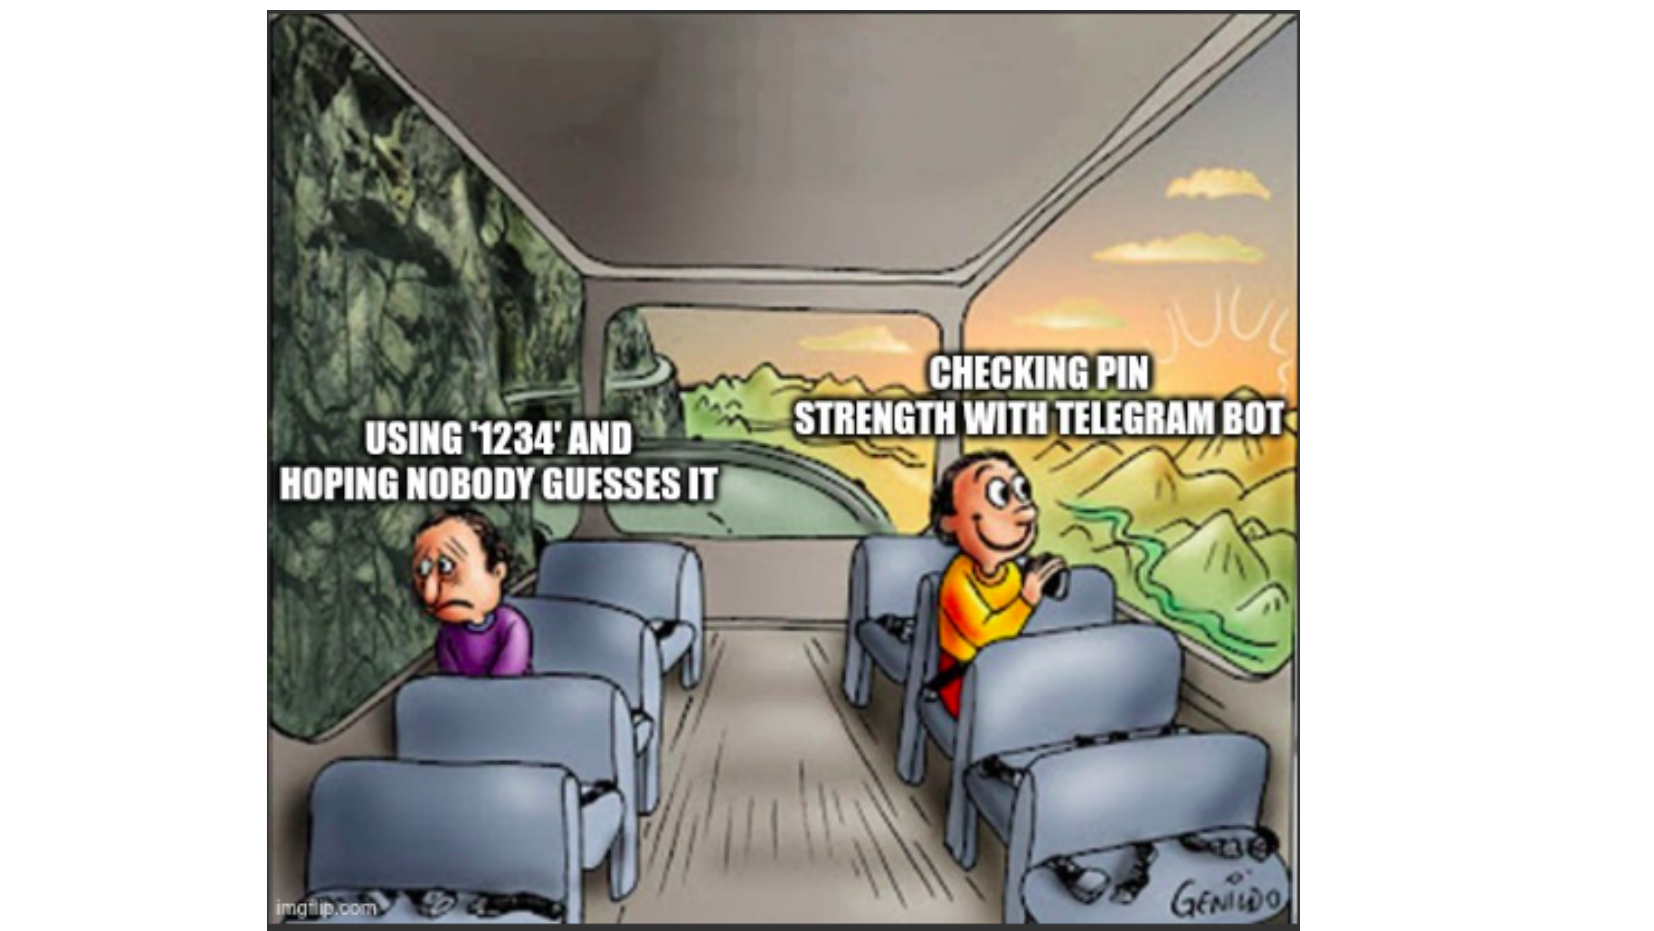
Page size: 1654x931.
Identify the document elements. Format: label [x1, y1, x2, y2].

picture [267, 10, 1300, 931]
